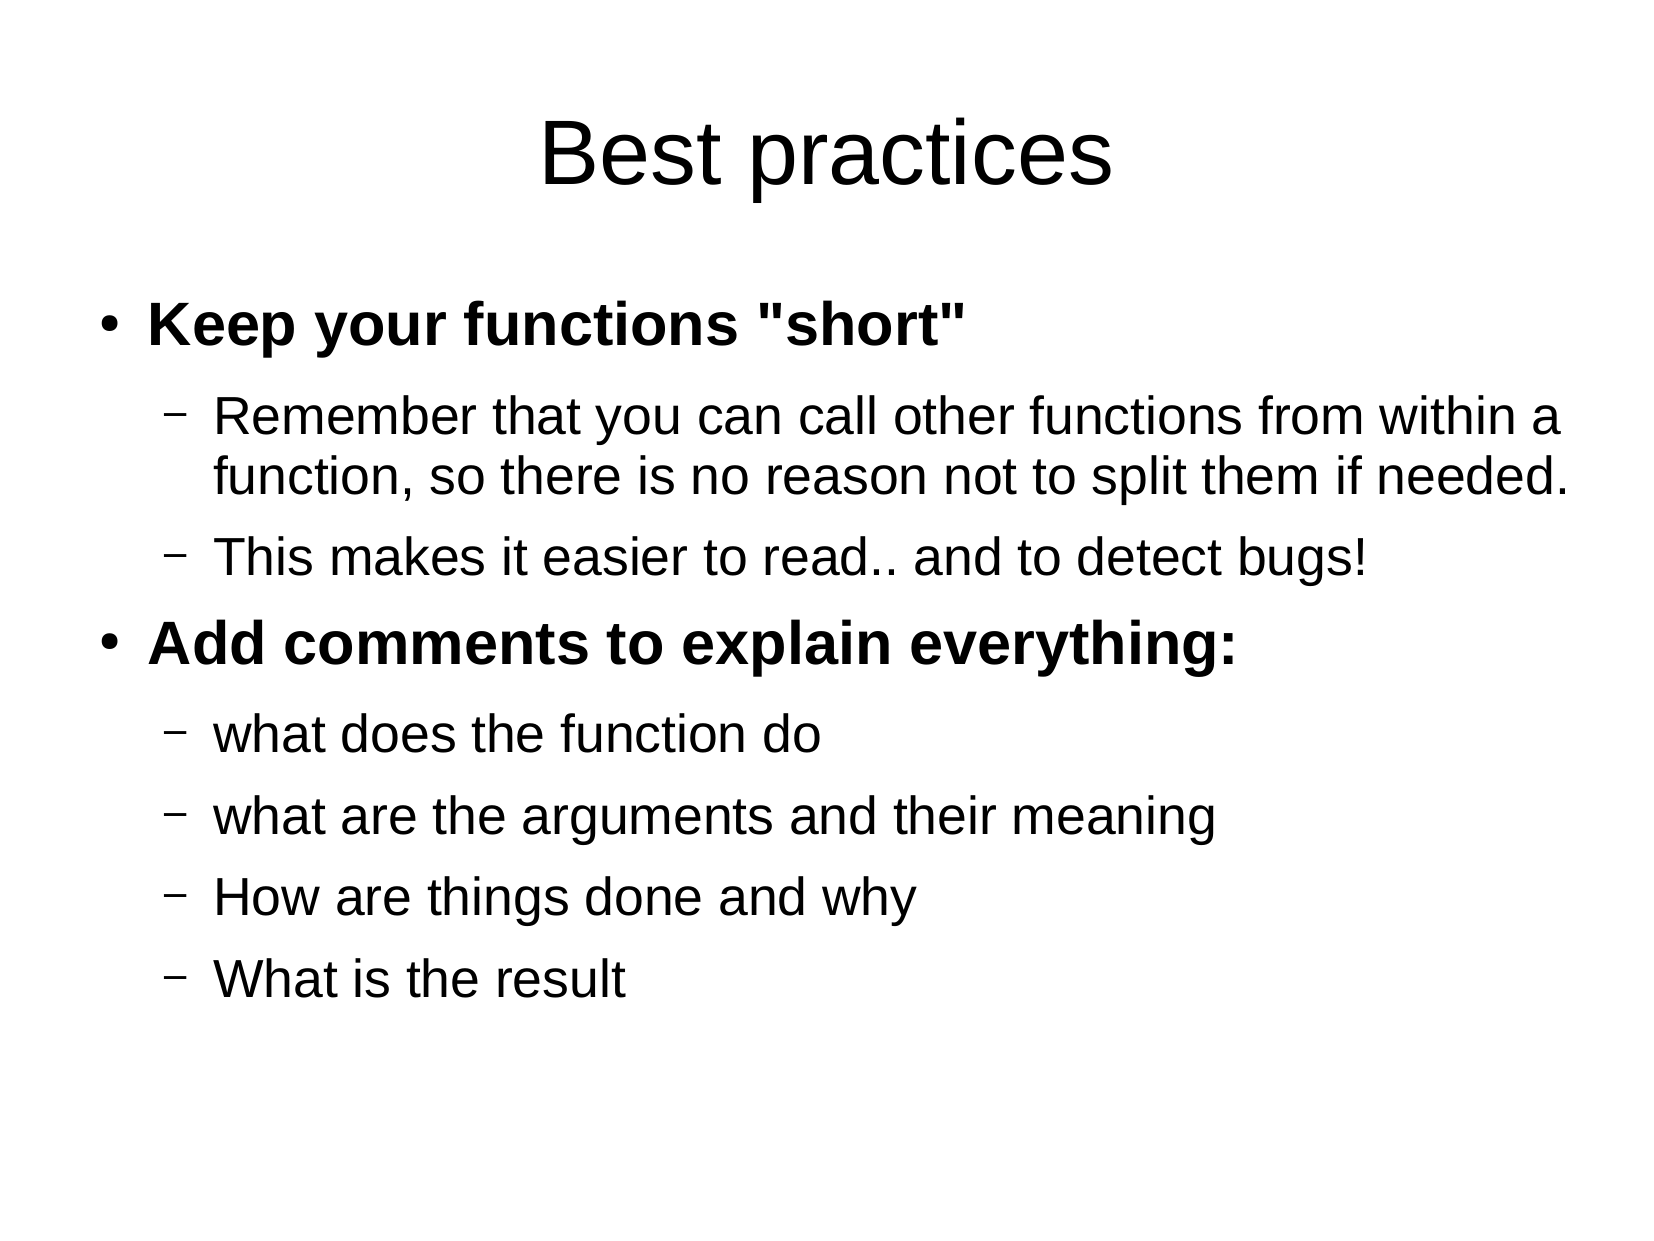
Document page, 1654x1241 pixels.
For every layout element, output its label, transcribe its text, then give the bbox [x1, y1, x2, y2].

list Keep your functions "short" Remember that you can call other functions from within a function, so there is no reason not to split them if needed. This makes it easier to read.. and to detect bugs! Add comments to explain everything: what does the function do what are the arguments and their meaning How are things done and why What is the result [82, 290, 1571, 1010]
title Best practices [82, 49, 1571, 257]
